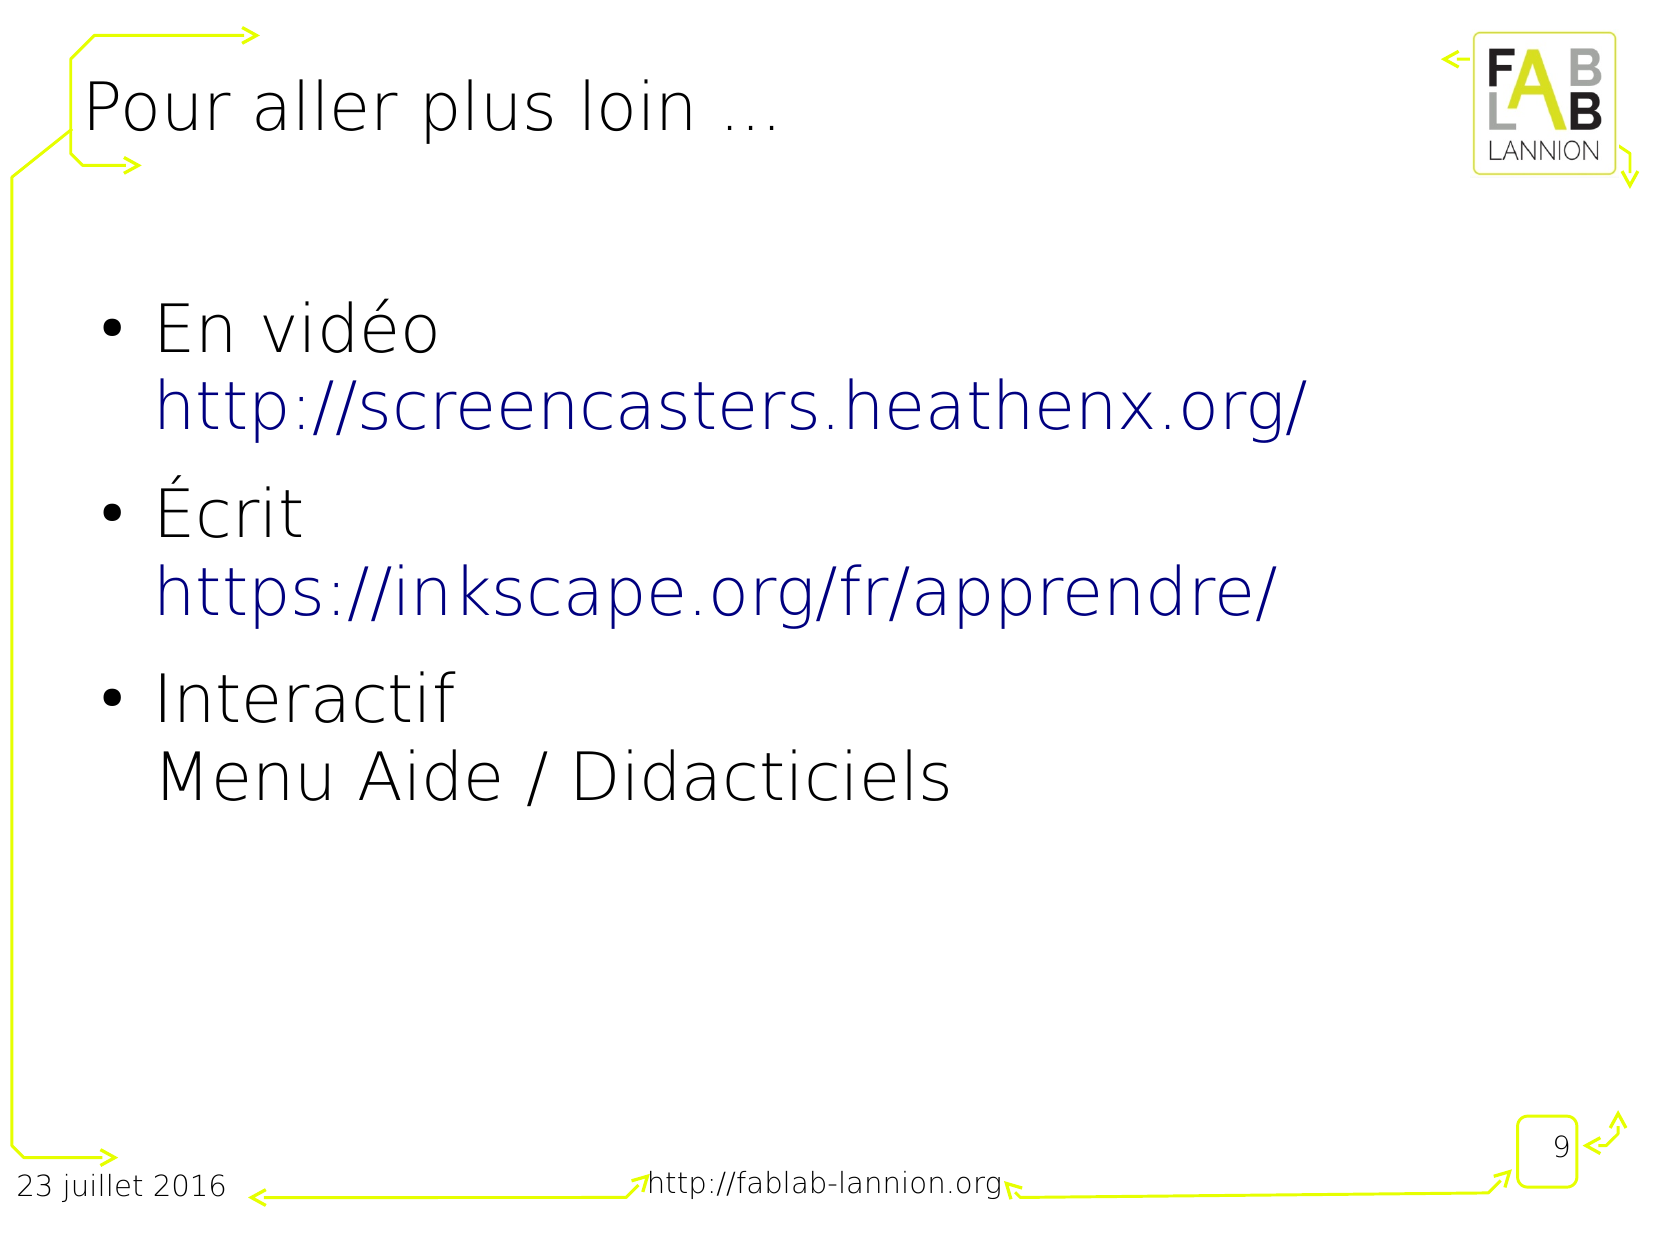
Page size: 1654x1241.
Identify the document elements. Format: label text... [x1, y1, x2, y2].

list En vidéo http://screencasters.heathenx.org/ Écrit https://inkscape.org/fr/apprendre/ Interactif Menu Aide / Didacticiels [82, 290, 1571, 1010]
title Pour aller plus loin ... [82, 49, 1441, 166]
picture [1470, 29, 1619, 178]
